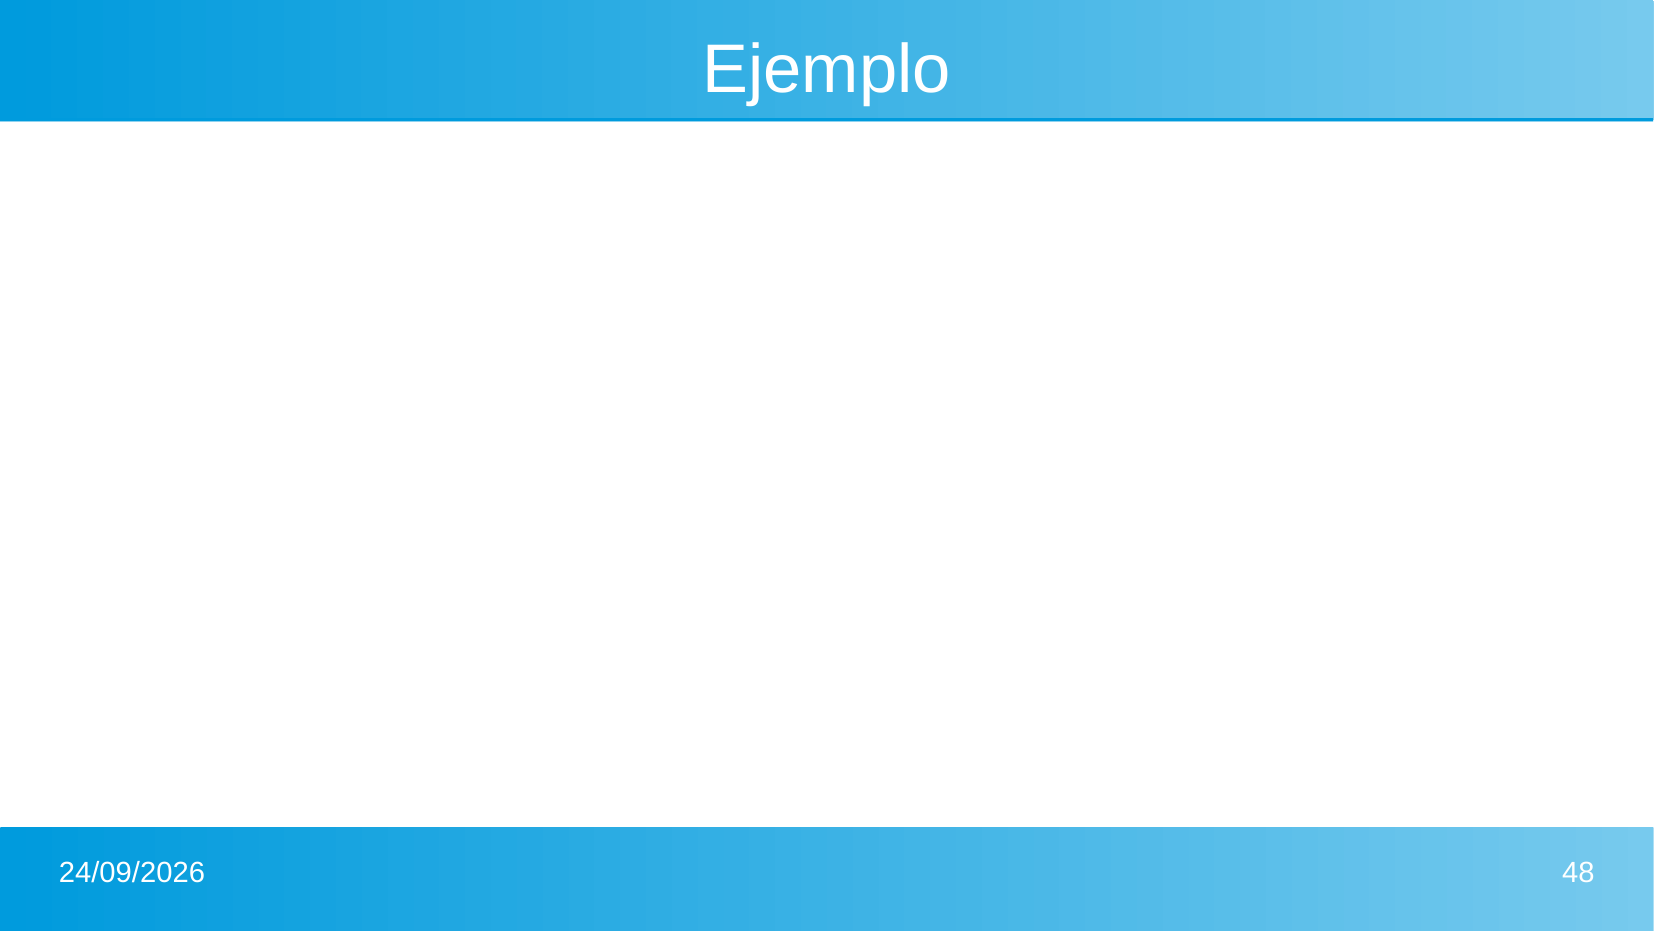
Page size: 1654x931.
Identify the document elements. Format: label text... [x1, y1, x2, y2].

title Ejemplo [59, 29, 1595, 108]
